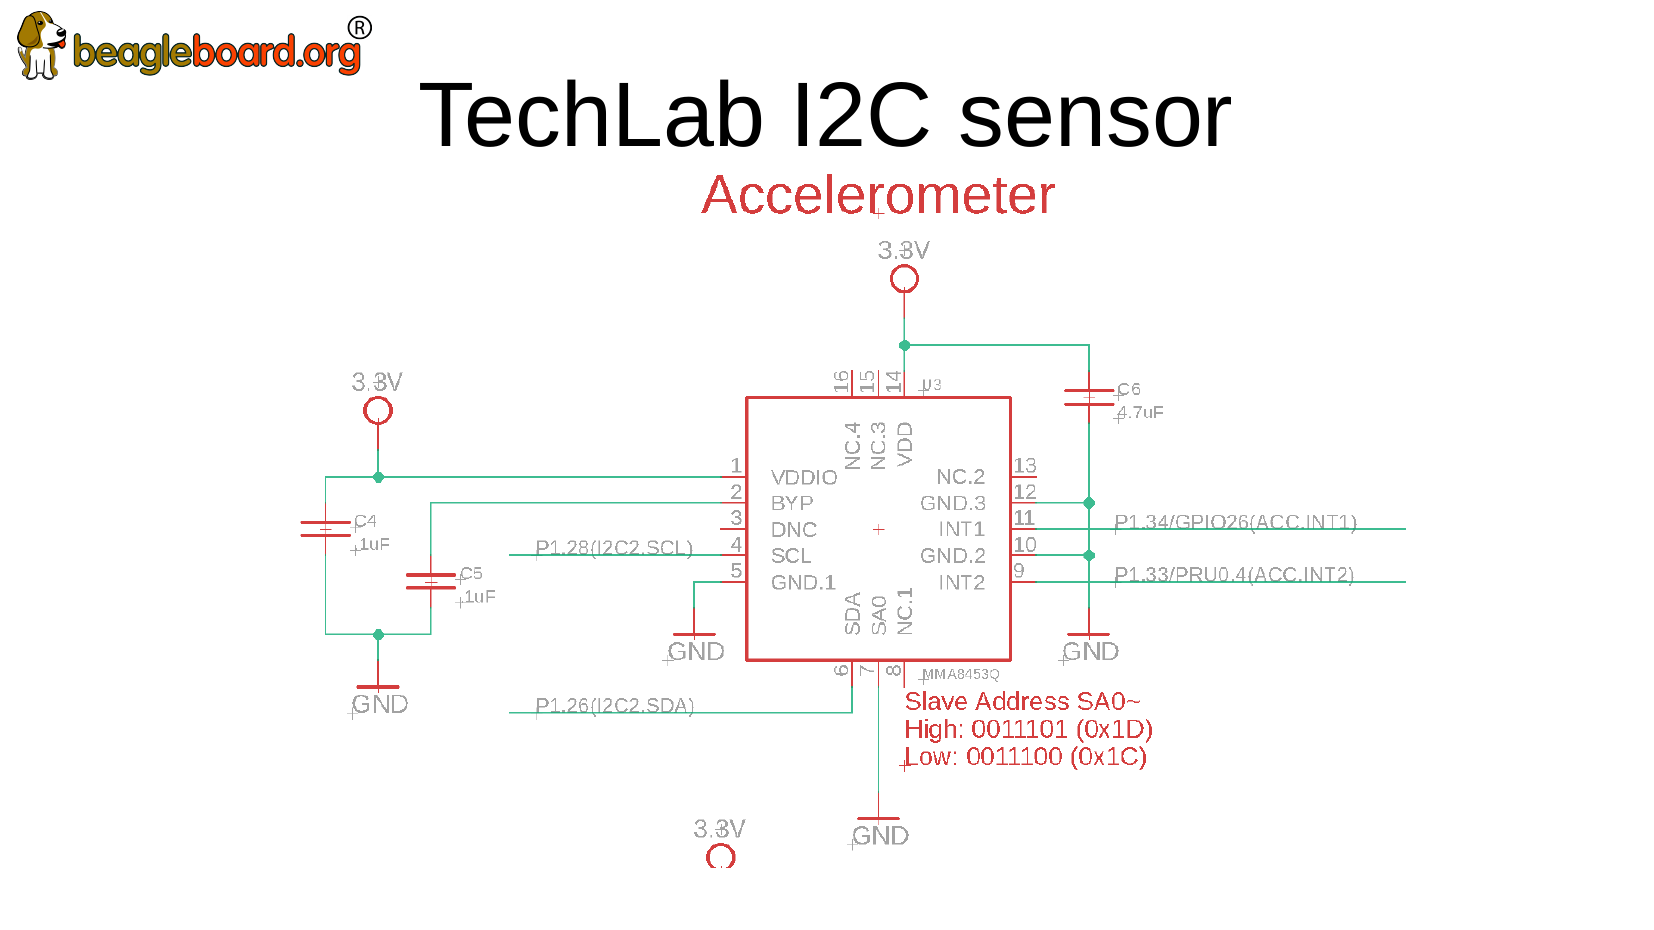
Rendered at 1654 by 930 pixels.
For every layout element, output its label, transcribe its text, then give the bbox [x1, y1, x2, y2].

picture [17, 11, 372, 80]
picture [268, 157, 1434, 868]
title TechLab I2C sensor [82, 37, 1571, 193]
